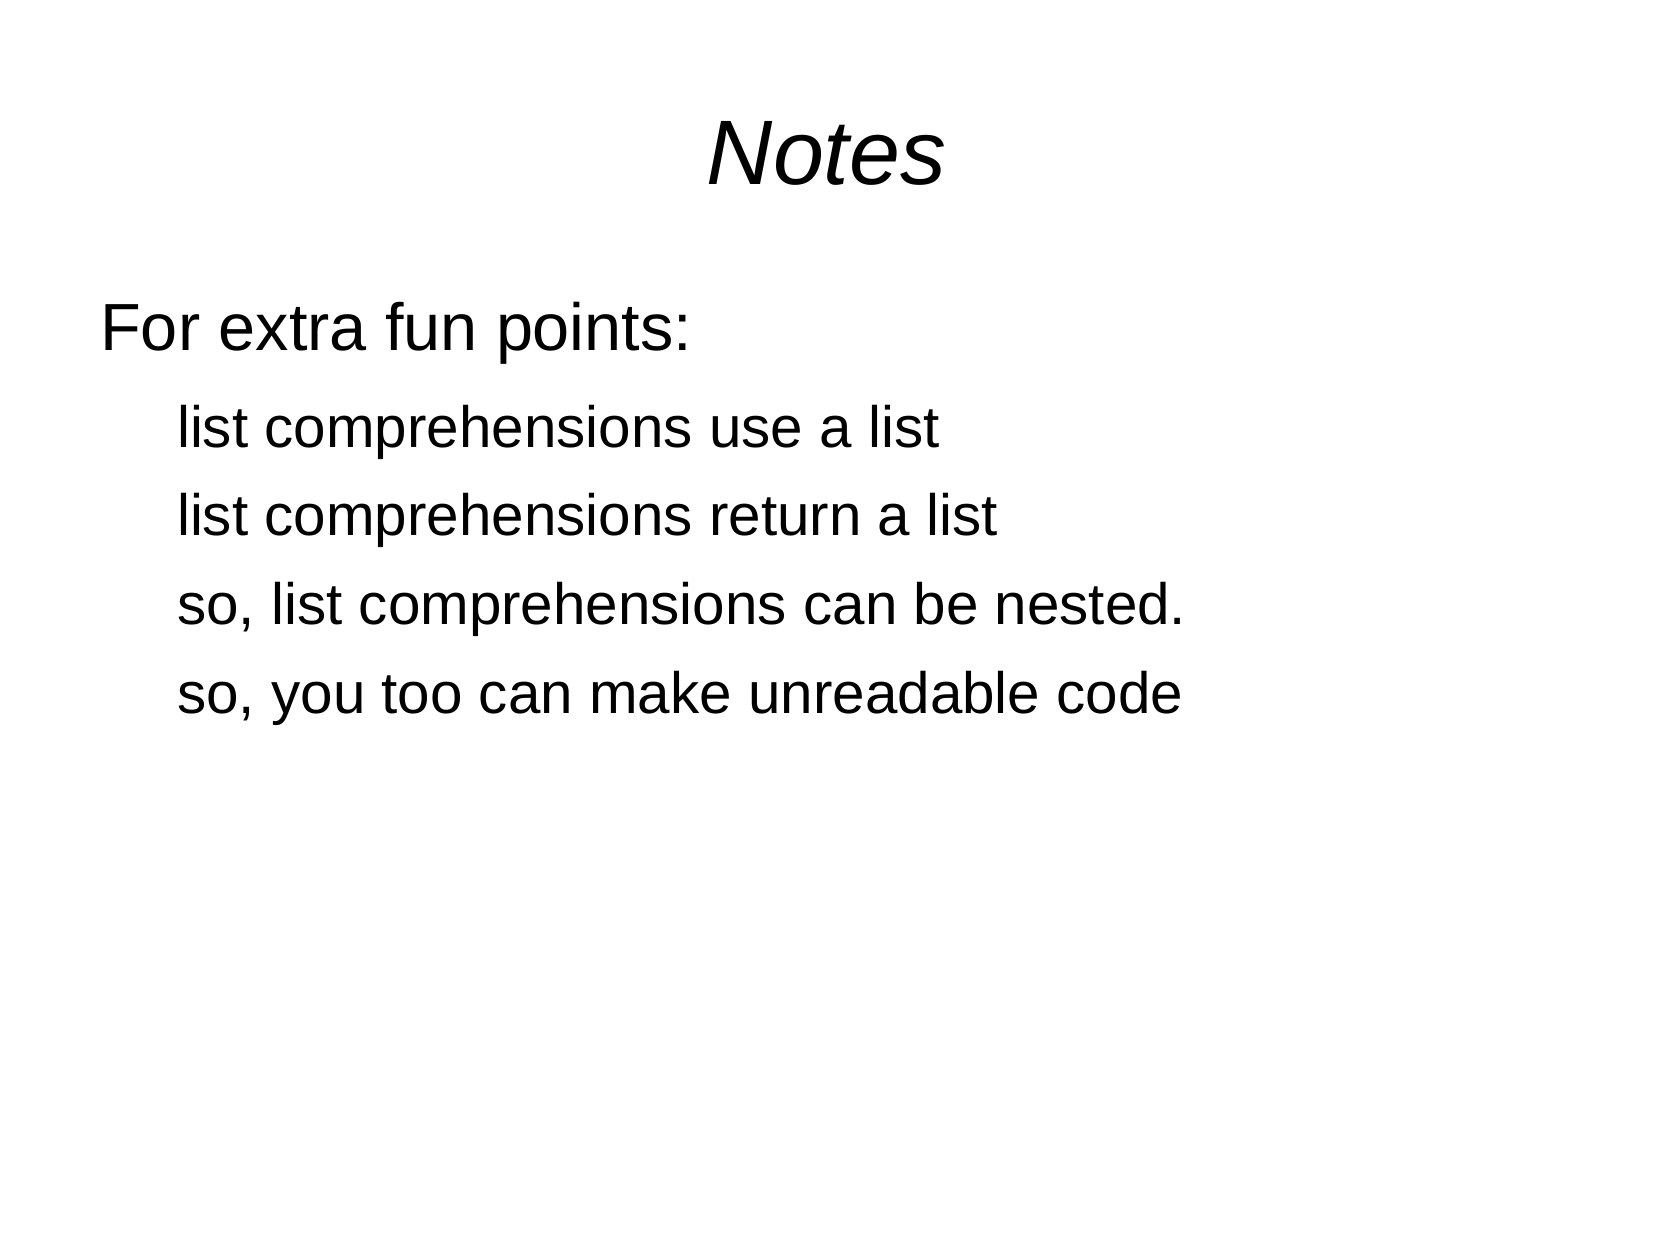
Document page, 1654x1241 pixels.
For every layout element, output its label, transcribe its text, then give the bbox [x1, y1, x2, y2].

list For extra fun points: list comprehensions use a list list comprehensions return a list so, list comprehensions can be nested. so, you too can make unreadable code [82, 290, 1571, 1094]
title Notes [82, 56, 1571, 250]
